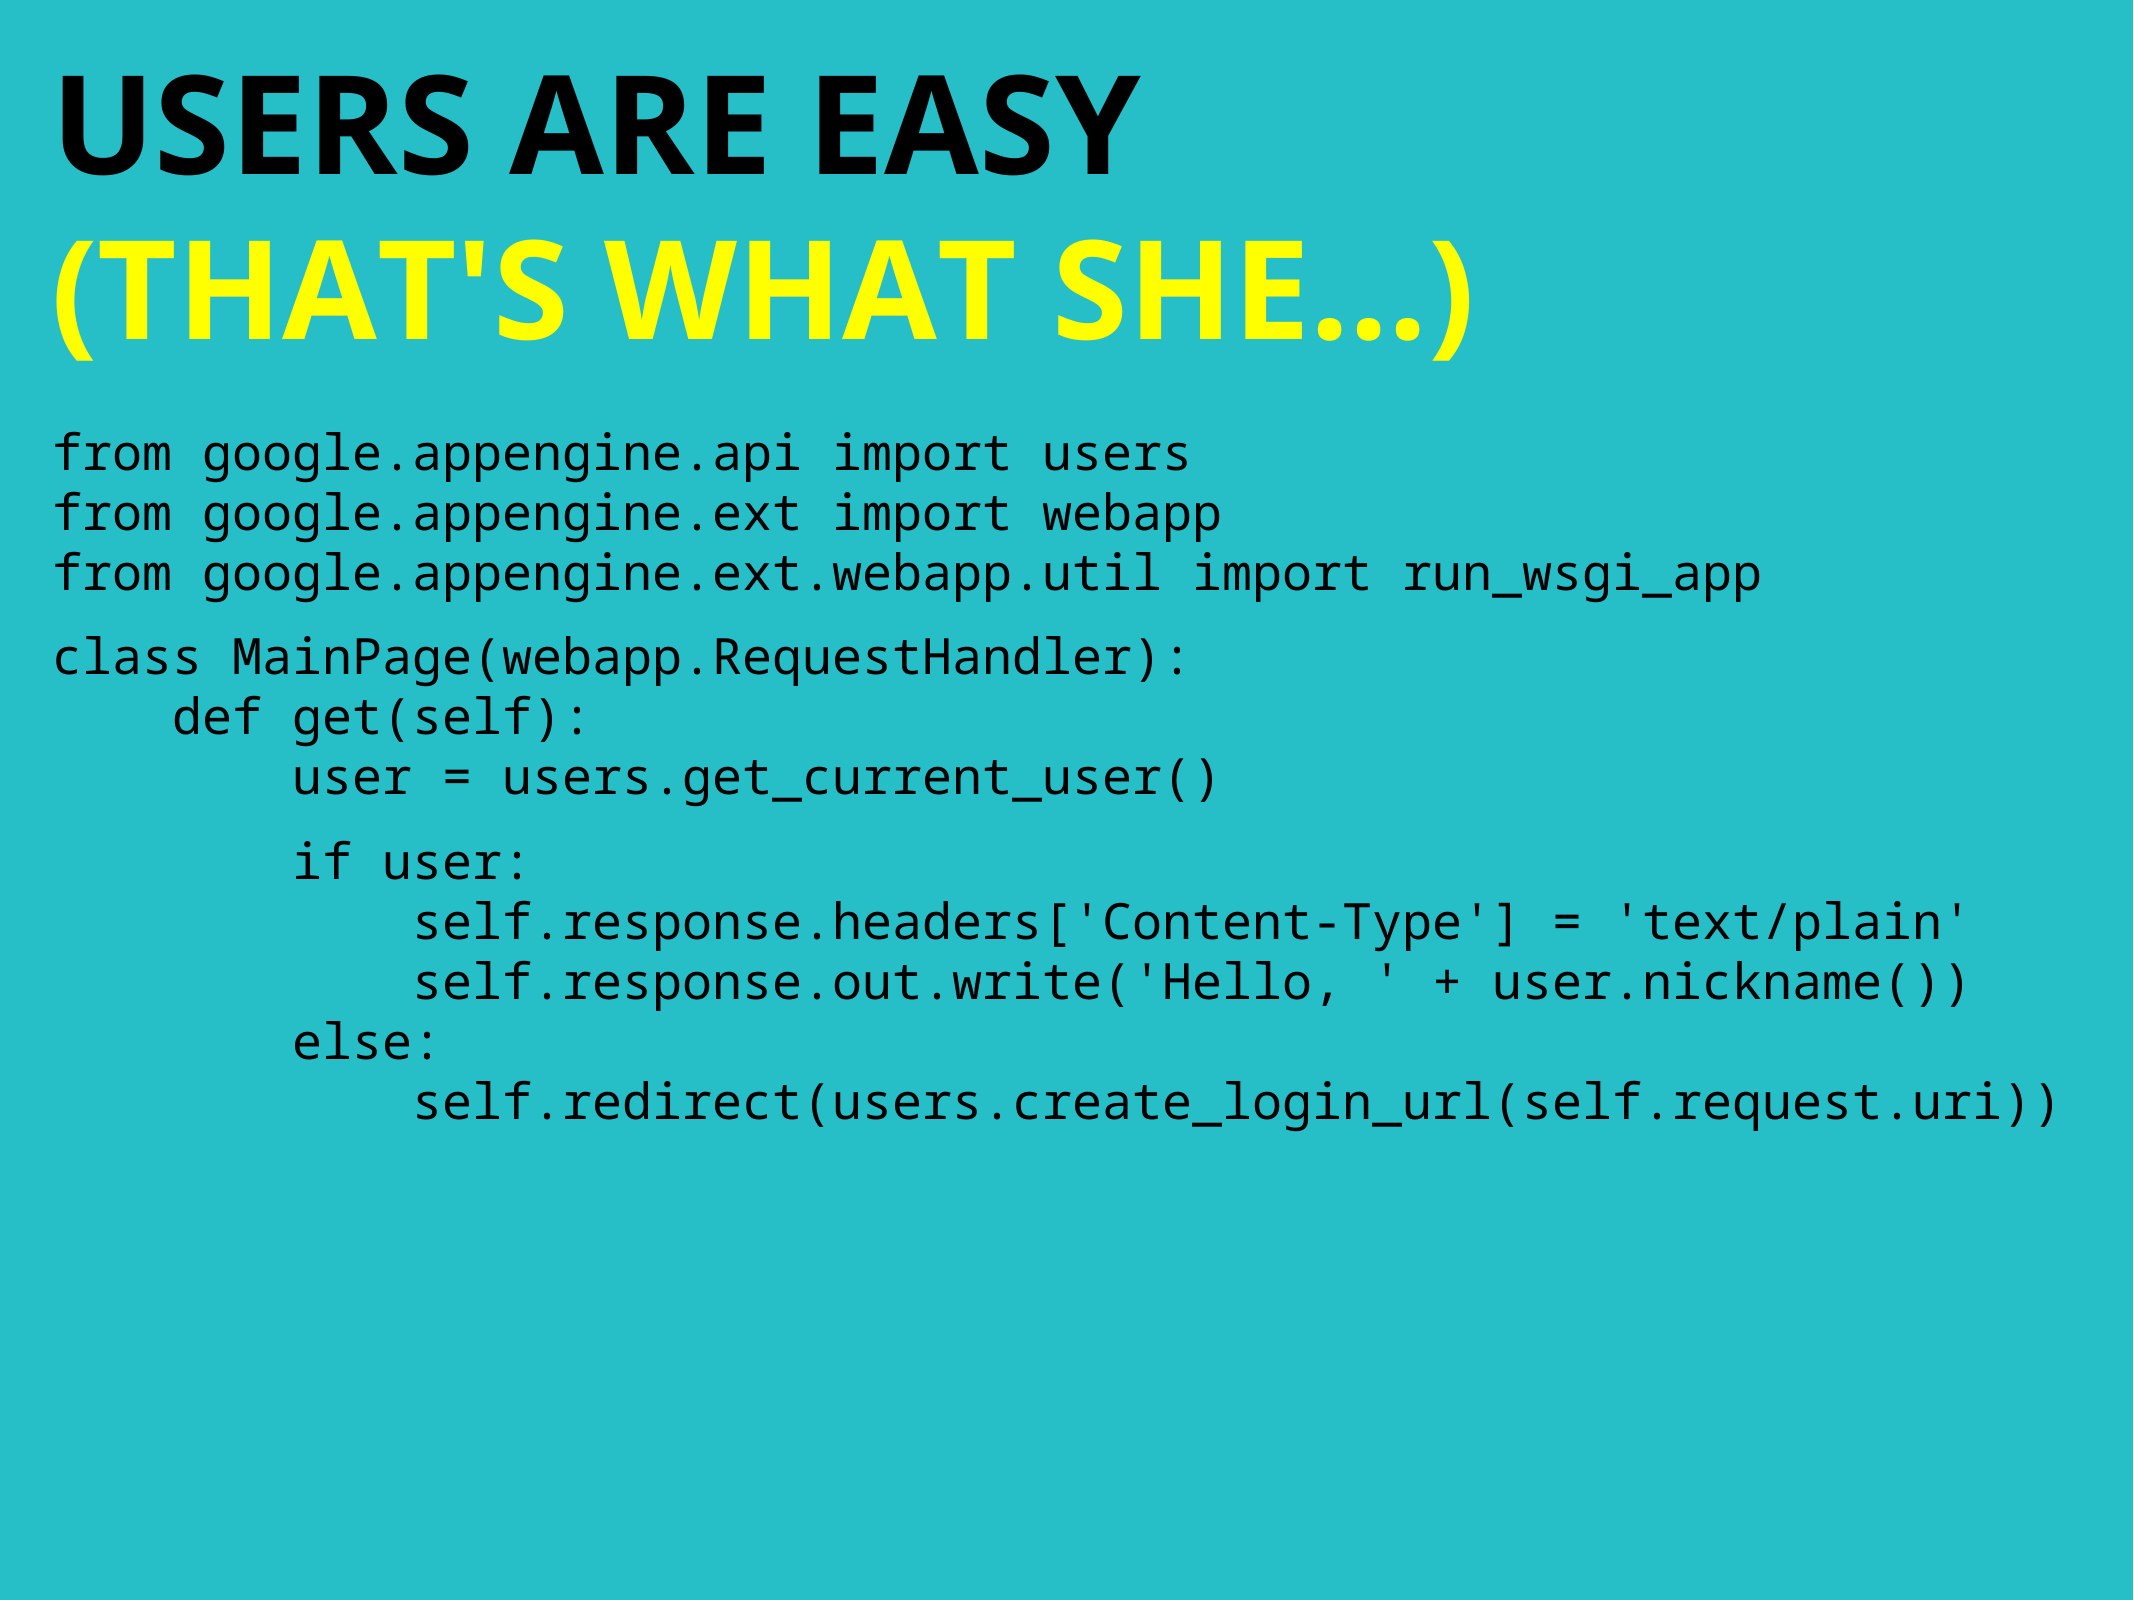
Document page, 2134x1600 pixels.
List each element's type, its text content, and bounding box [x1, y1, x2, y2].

text_box from google.appengine.api import users from google.appengine.ext import webapp from google.appengine.ext.webapp.util import run_wsgi_app class MainPage(webapp.RequestHandler): def get(self): user = users.get_current_user() if user: self.response.headers['Content-Type'] = 'text/plain' self.response.out.write('Hello, ' + user.nickname()) else: self.redirect(users.create_login_url(self.request.uri)) [37, 412, 2101, 1538]
text_box USERS ARE EASY (THAT'S WHAT SHE...) [41, 37, 2134, 483]
